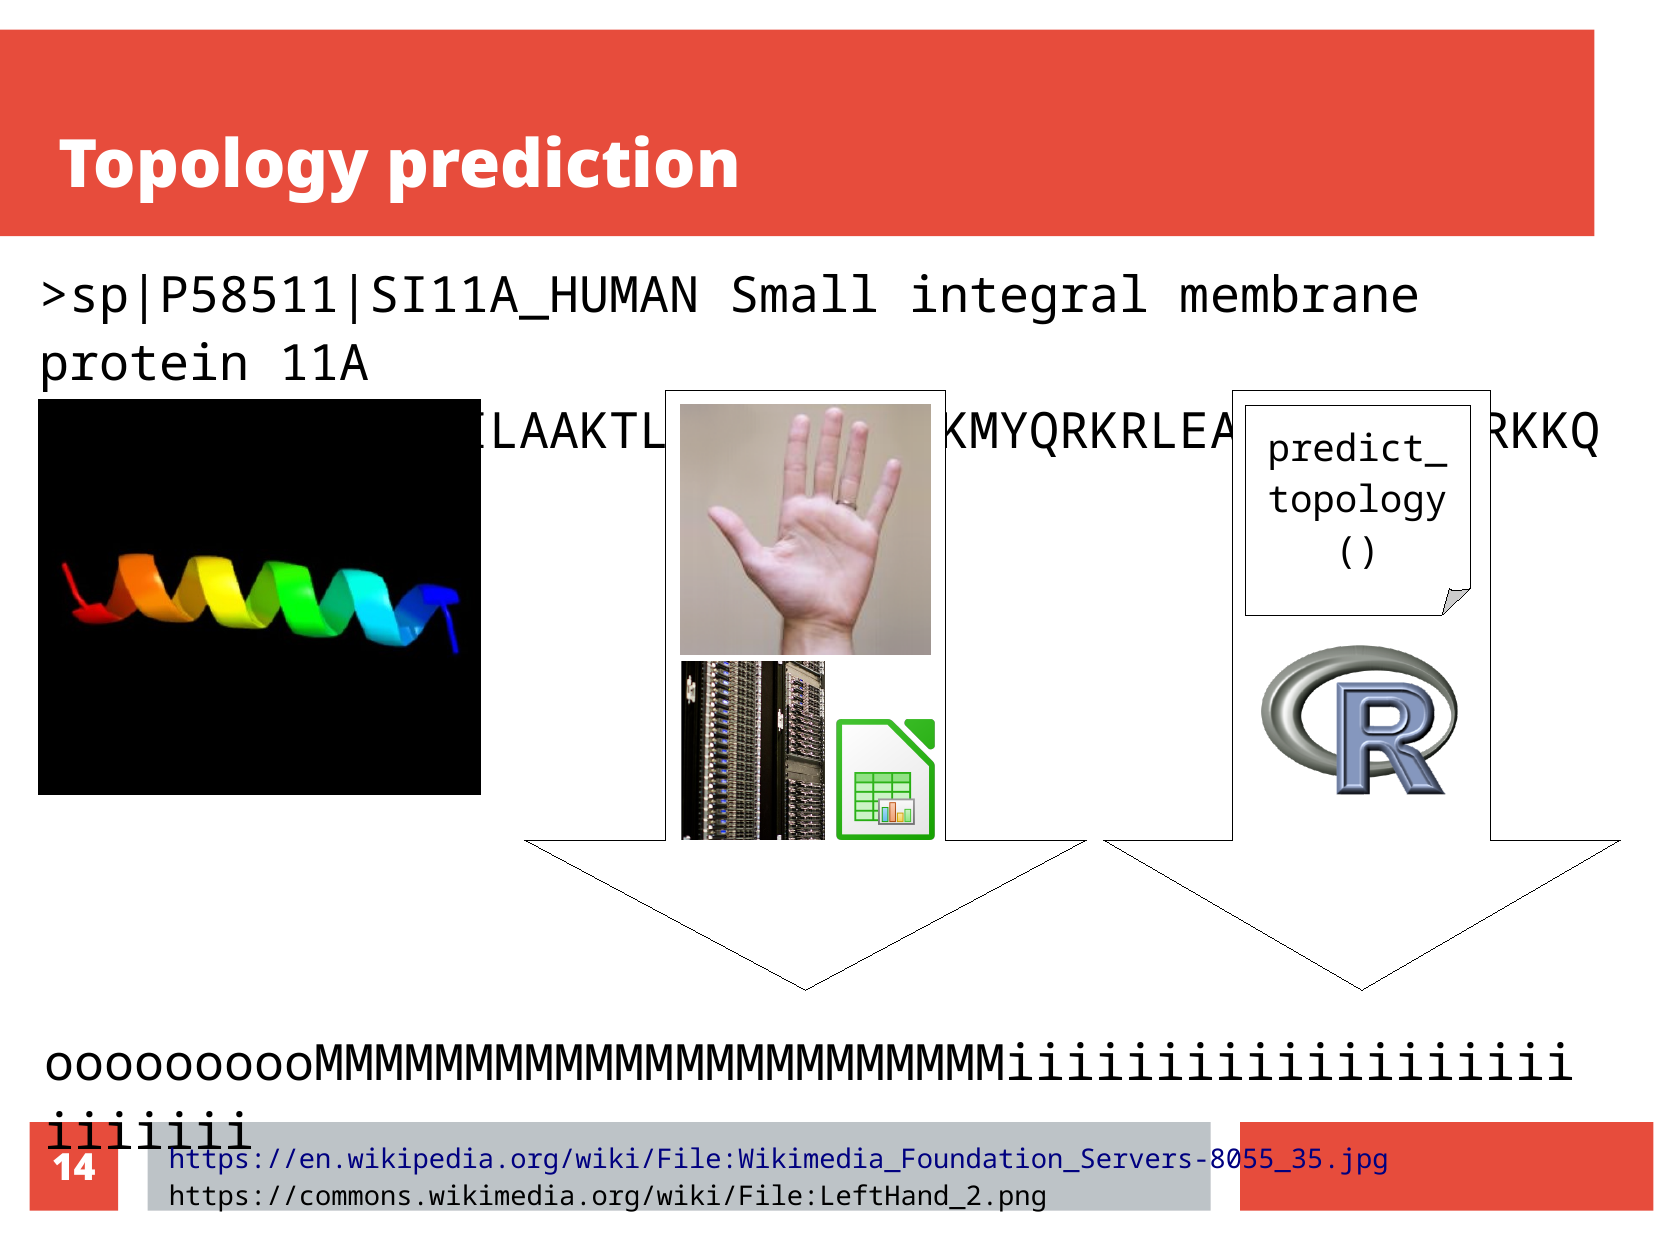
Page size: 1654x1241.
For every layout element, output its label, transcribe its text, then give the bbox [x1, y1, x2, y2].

text_box [1103, 390, 1621, 991]
text_box >sp|P58511|SI11A_HUMAN Small integral membrane protein 11A MNWKVLEHVPLLLYILAAKTLILCLTFAGVKMYQRKRLEAKQQKLEAERKKQSEKKDN [24, 251, 1636, 370]
picture [38, 399, 481, 796]
text_box https://en.wikipedia.org/wiki/File:Wikimedia_Foundation_Servers-8055_35.jpg https://commons.wikimedia.org/wiki/File:LeftHand_2.png [154, 1132, 1197, 1202]
text_box oooooooooMMMMMMMMMMMMMMMMMMMMMMMiiiiiiiiiiiiiiiiiiiiiiiiii [30, 1020, 1606, 1096]
text_box predict_ topology() [1245, 405, 1471, 616]
picture [680, 404, 931, 655]
text_box [524, 390, 1087, 991]
title Topology prediction [59, 59, 1595, 207]
picture [1260, 644, 1458, 796]
picture [681, 661, 946, 841]
picture [476, 416, 481, 445]
